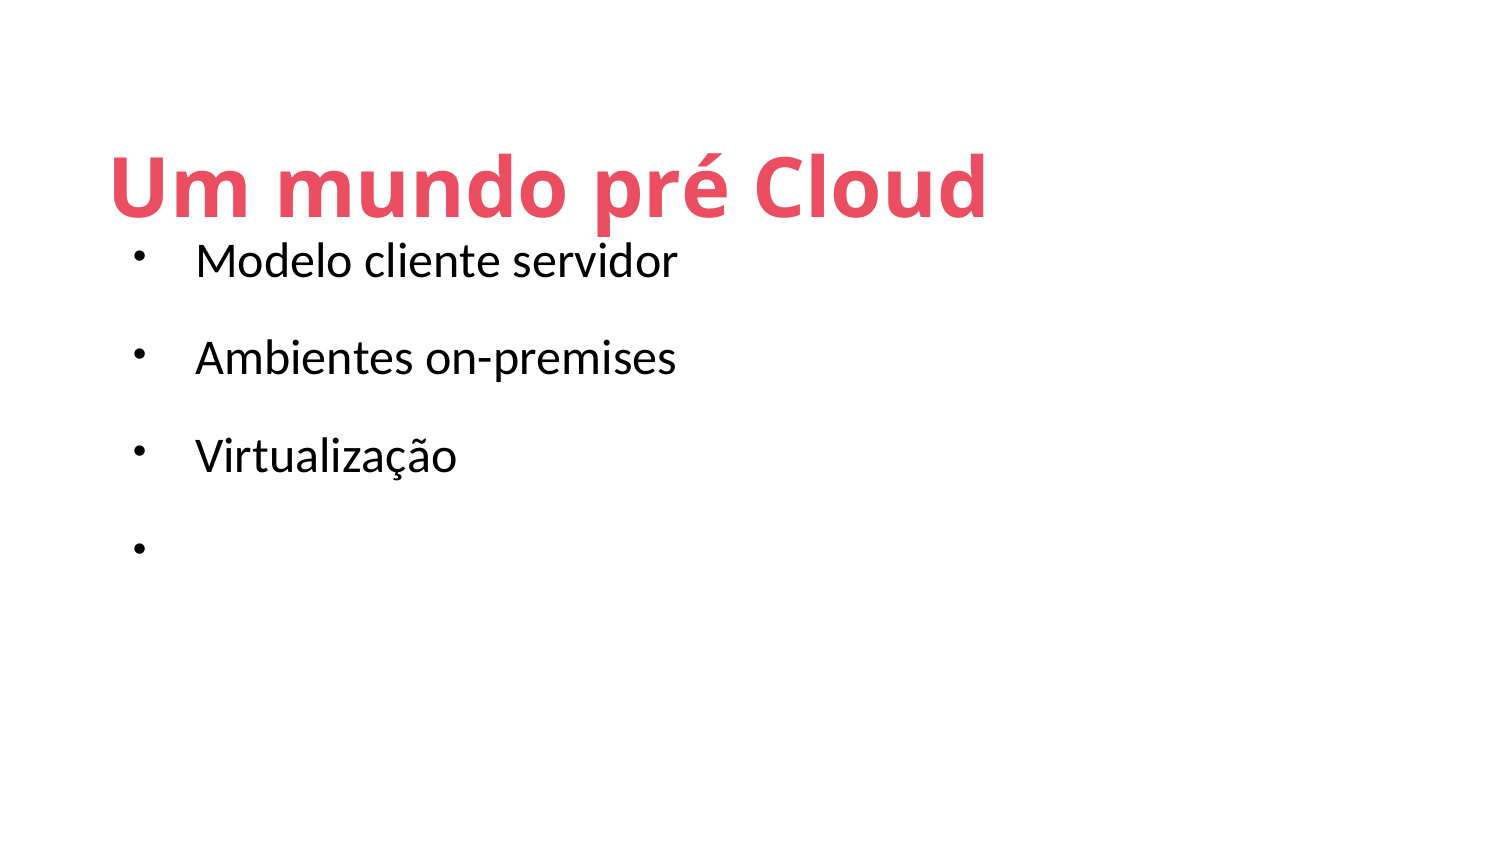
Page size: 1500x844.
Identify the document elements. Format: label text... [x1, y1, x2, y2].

text_box Modelo cliente servidor Ambientes on-premises Virtualização [92, 212, 1408, 780]
text_box Um mundo pré Cloud [92, 104, 1408, 212]
